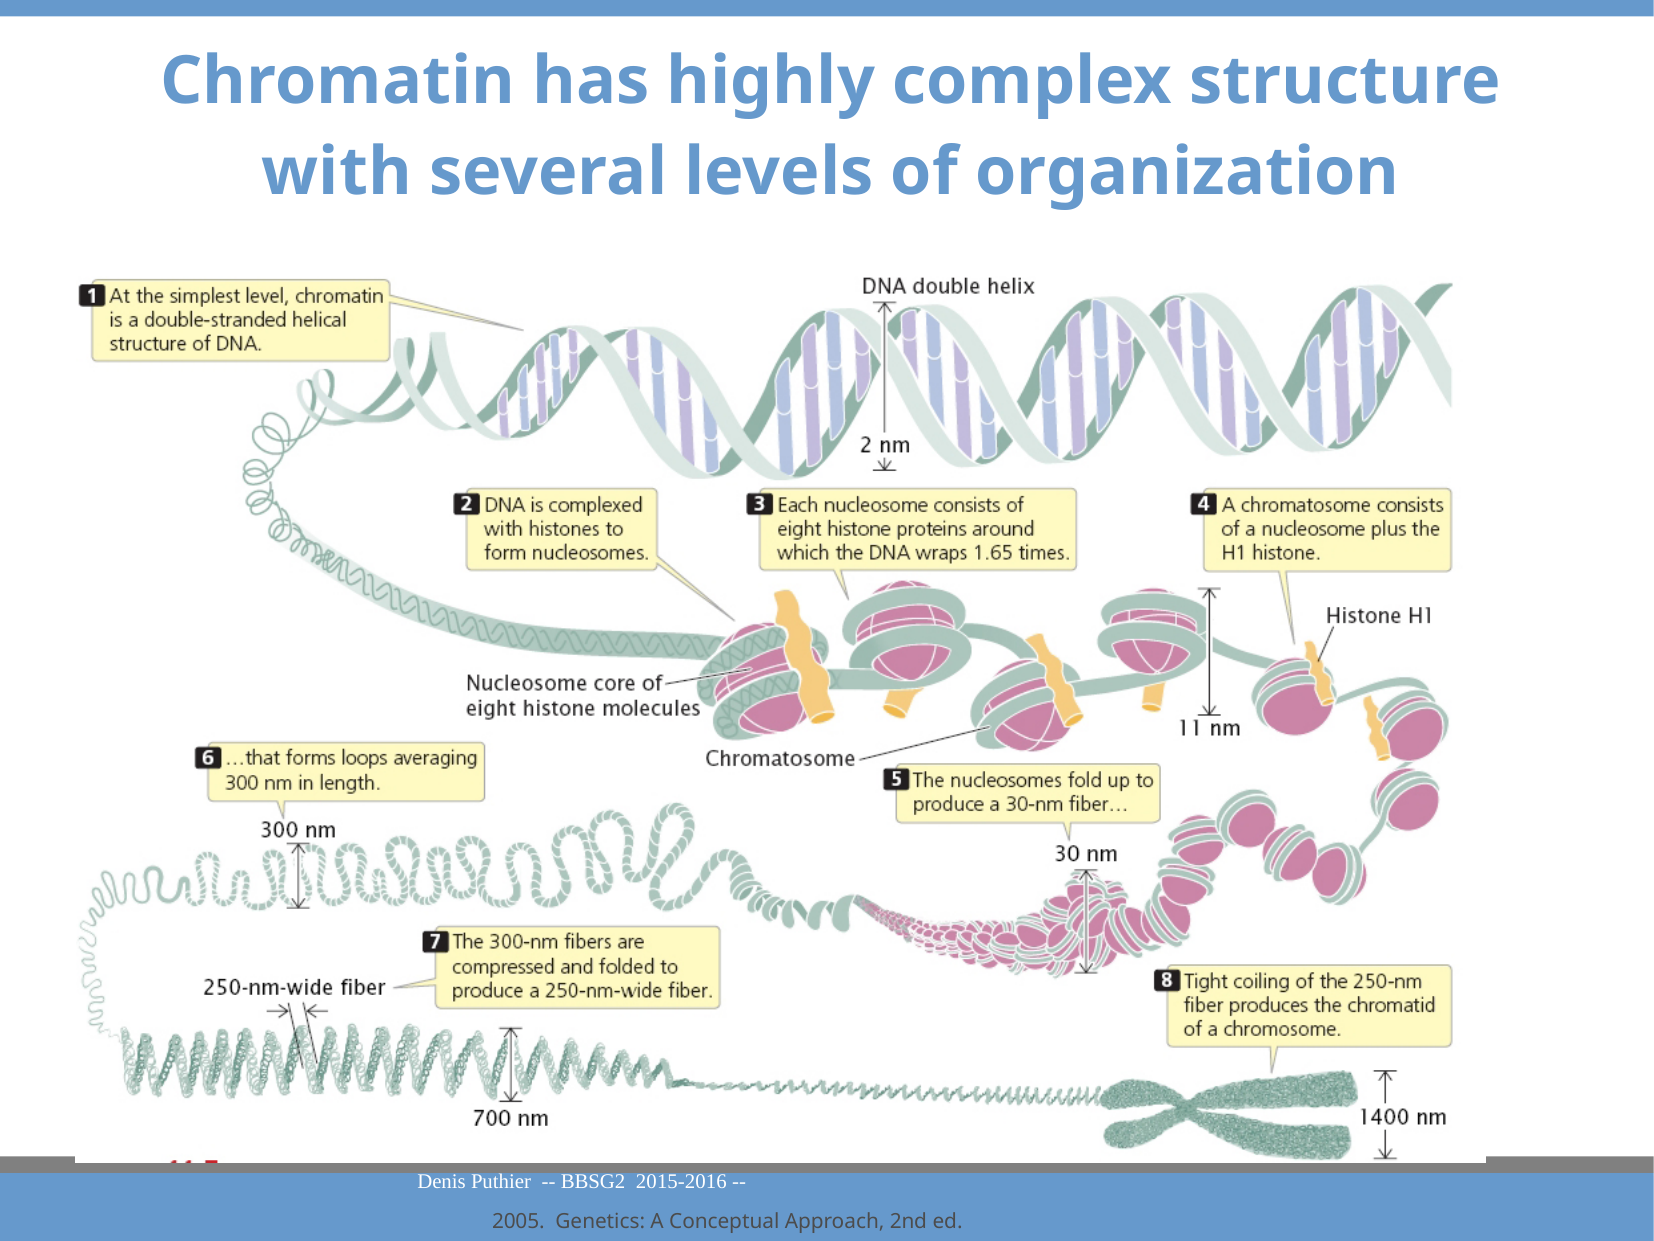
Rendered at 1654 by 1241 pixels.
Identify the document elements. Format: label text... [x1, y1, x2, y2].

text_box 2005. Genetics: A Conceptual Approach, 2nd ed. [477, 1199, 1654, 1241]
picture [75, 262, 1486, 1163]
title Chromatin has highly complex structure with several levels of organization [86, 32, 1576, 215]
